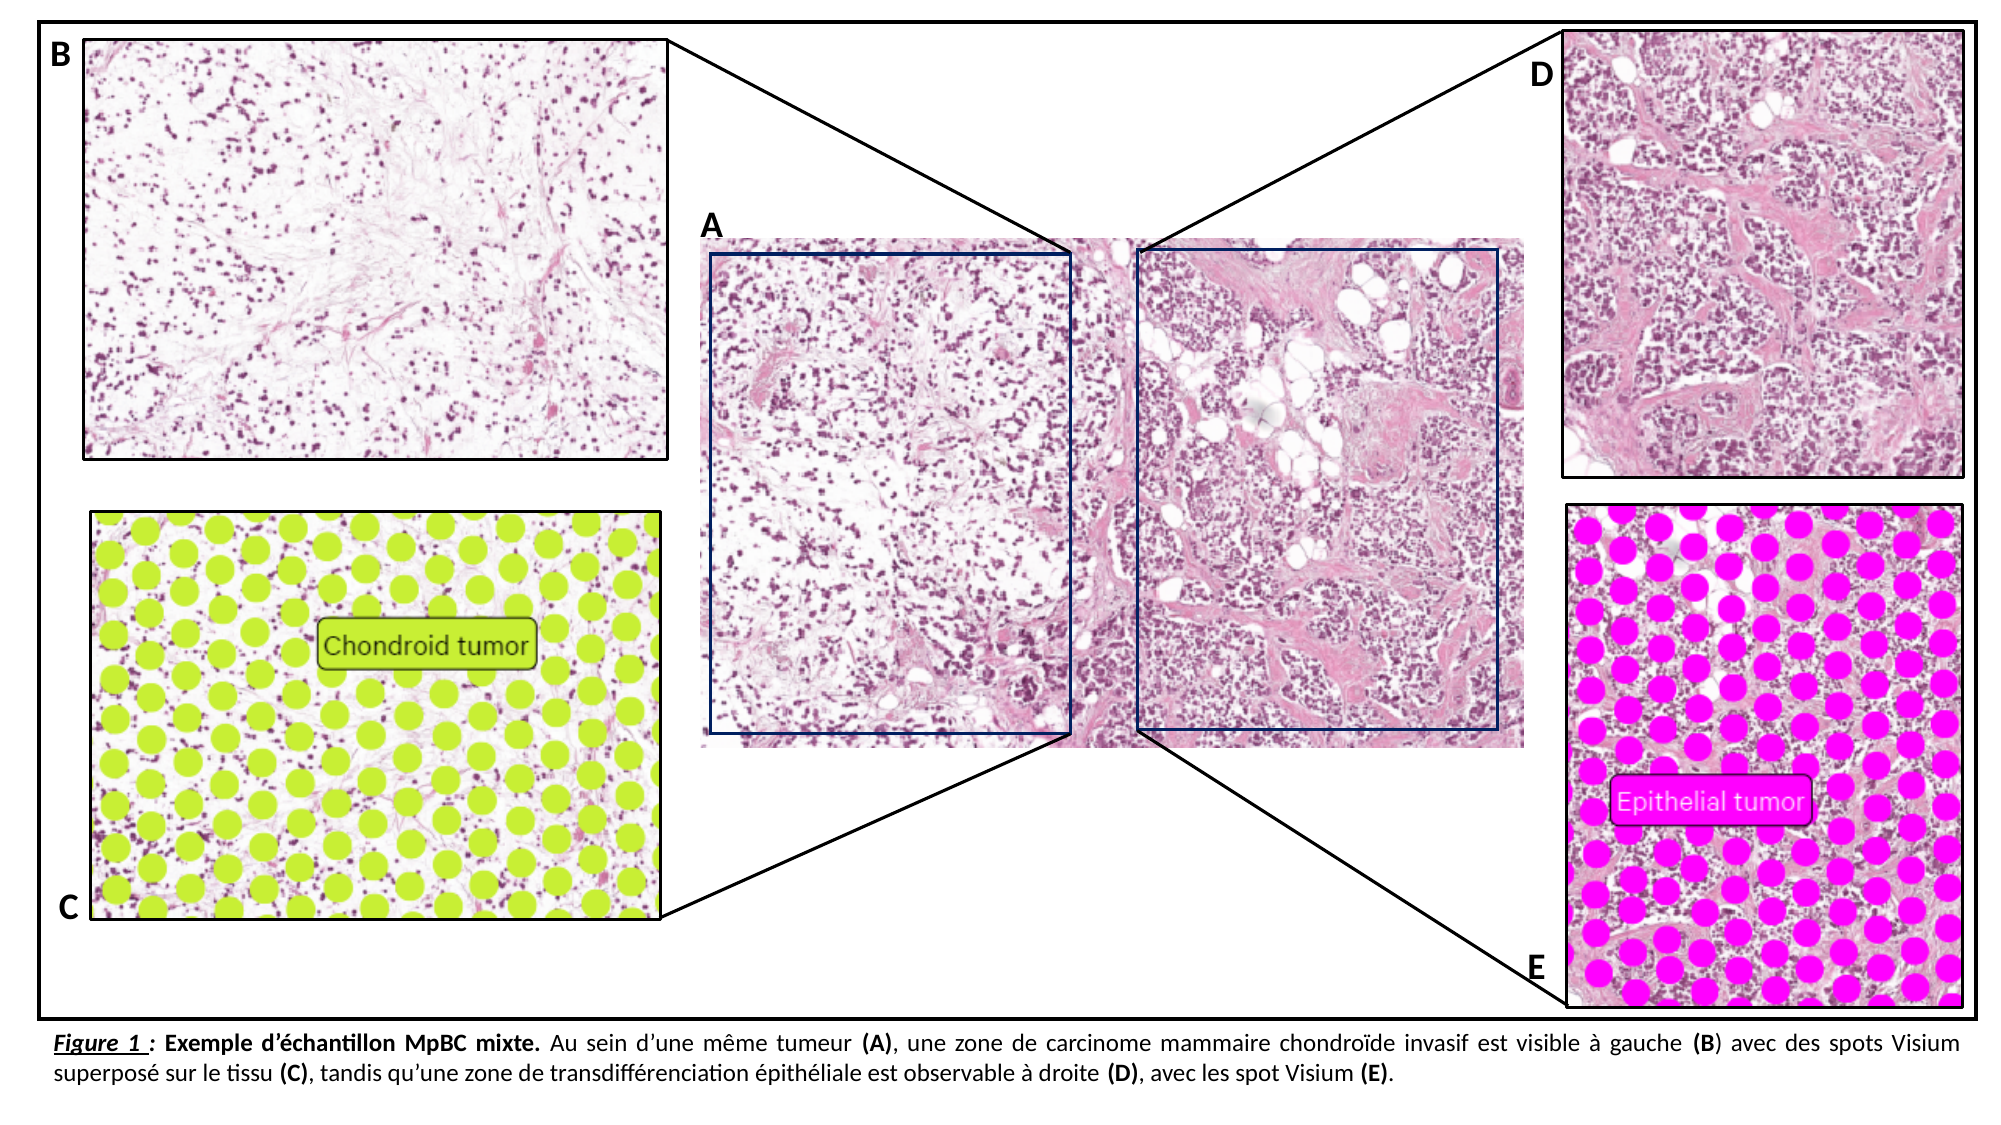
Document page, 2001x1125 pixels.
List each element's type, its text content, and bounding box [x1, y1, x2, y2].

picture [1143, 238, 1524, 748]
picture [734, 238, 1064, 252]
text_box A [685, 192, 734, 253]
text_box Figure 1 : Exemple d’échantillon MpBC mixte. Au sein d’une même tumeur (A), une zone de carcinome mammaire chondroïde invasif est visible à gauche (B) avec des spots Visium superposé sur le tissu (C), tandis qu’une zone de transdifférenciation épithéliale est observable à droite (D), avec les spot Visium (E). [38, 1019, 1976, 1095]
picture [1046, 238, 1162, 748]
text_box D [1515, 41, 1564, 101]
picture [1564, 31, 1962, 476]
text_box E [1512, 934, 1561, 995]
picture [92, 513, 660, 918]
picture [1568, 506, 1962, 1006]
text_box C [44, 874, 92, 935]
picture [1139, 251, 1496, 728]
picture [712, 256, 1069, 732]
text_box B [41, 24, 84, 82]
picture [85, 41, 667, 459]
picture [700, 253, 1061, 748]
